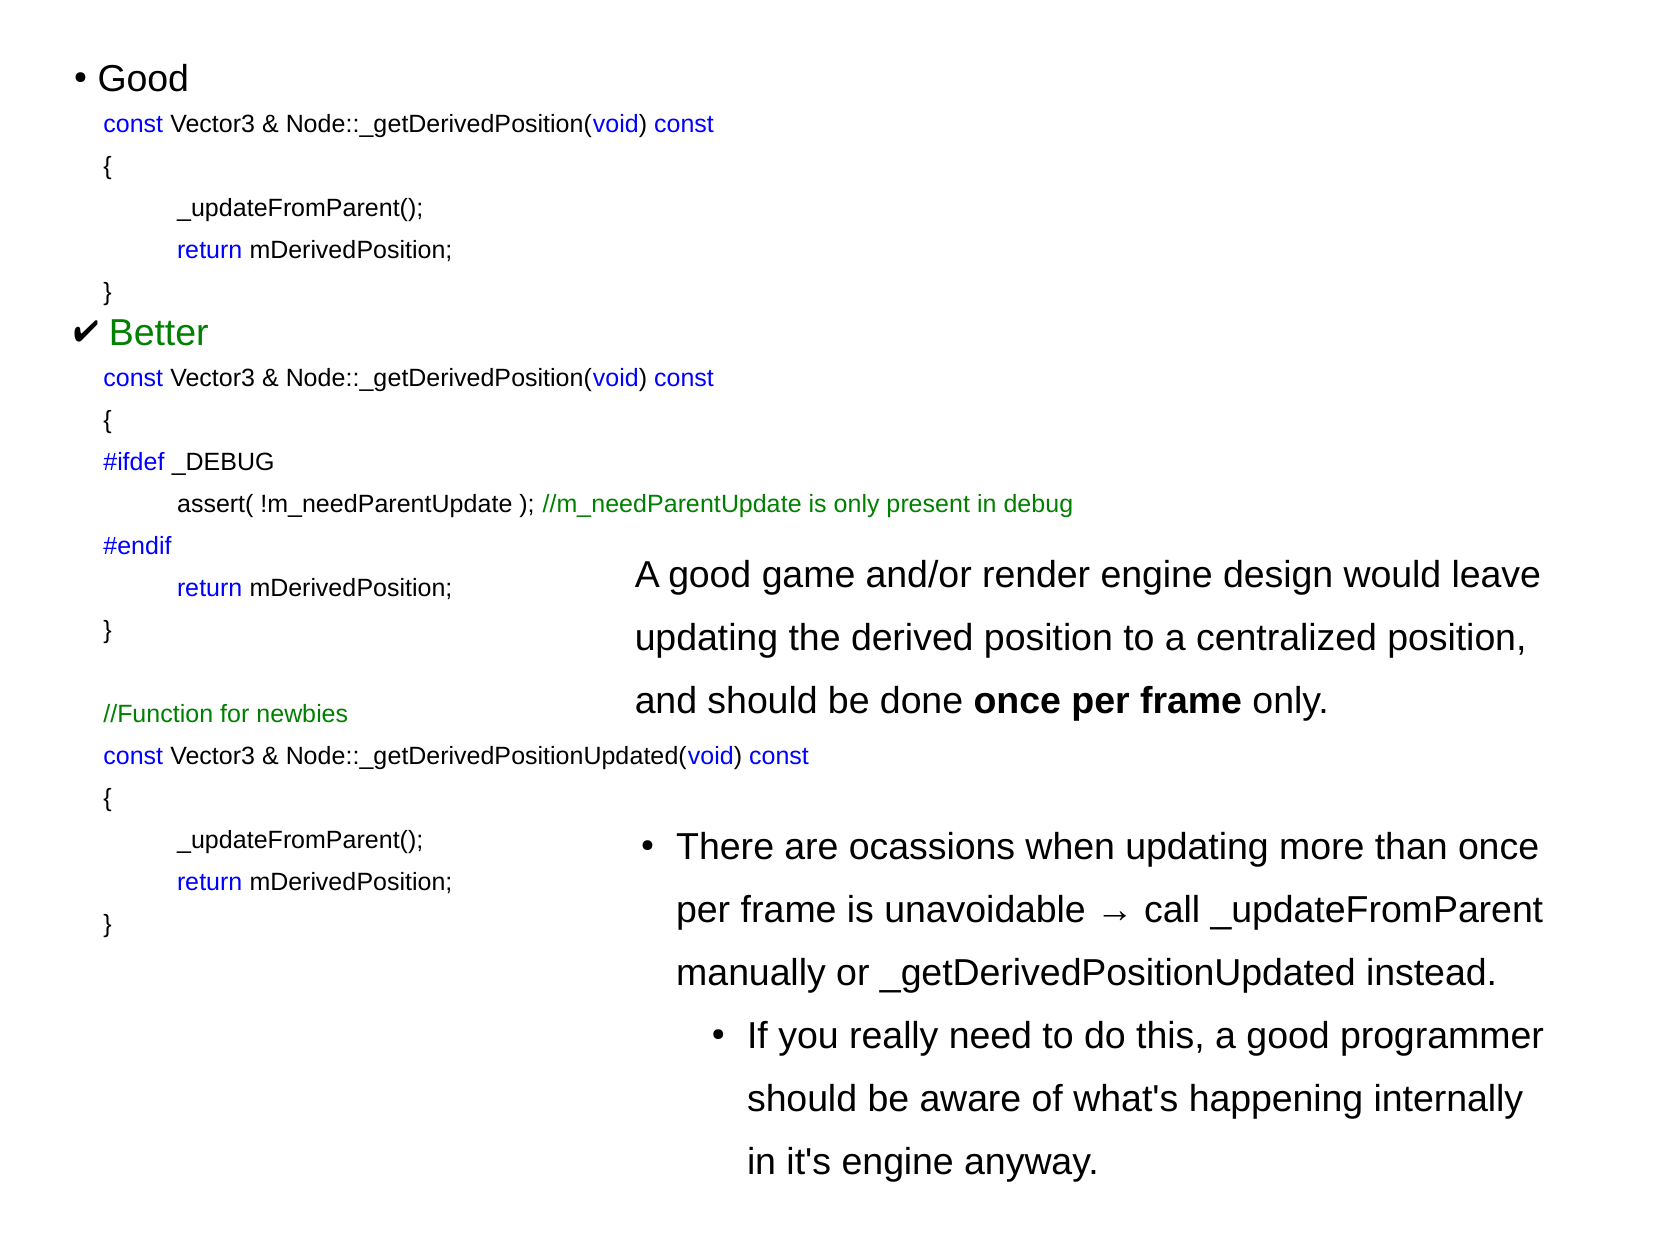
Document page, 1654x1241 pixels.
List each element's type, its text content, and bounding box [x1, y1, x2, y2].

text_box There are ocassions when updating more than once per frame is unavoidable → call _updateFromParent manually or _getDerivedPositionUpdated instead. If you really need to do this, a good programmer should be aware of what's happening internally in it's engine anyway. [590, 797, 1565, 1170]
text_box A good game and/or render engine design would leave updating the derived position to a centralized position, and should be done once per frame only. [620, 525, 1595, 711]
text_box Good [59, 29, 1270, 87]
text_box Better [59, 283, 1270, 341]
text_box const Vector3 & Node::_getDerivedPosition(void) const { #ifdef _DEBUG assert( !m_needParentUpdate ); //m_needParentUpdate is only present in debug #endif return mDerivedPosition; } //Function for newbies const Vector3 & Node::_getDerivedPositionUpdated(void) const { _updateFromParent(); return mDerivedPosition; } [88, 342, 1093, 932]
text_box const Vector3 & Node::_getDerivedPosition(void) const { _updateFromParent(); return mDerivedPosition; } [88, 88, 1093, 283]
